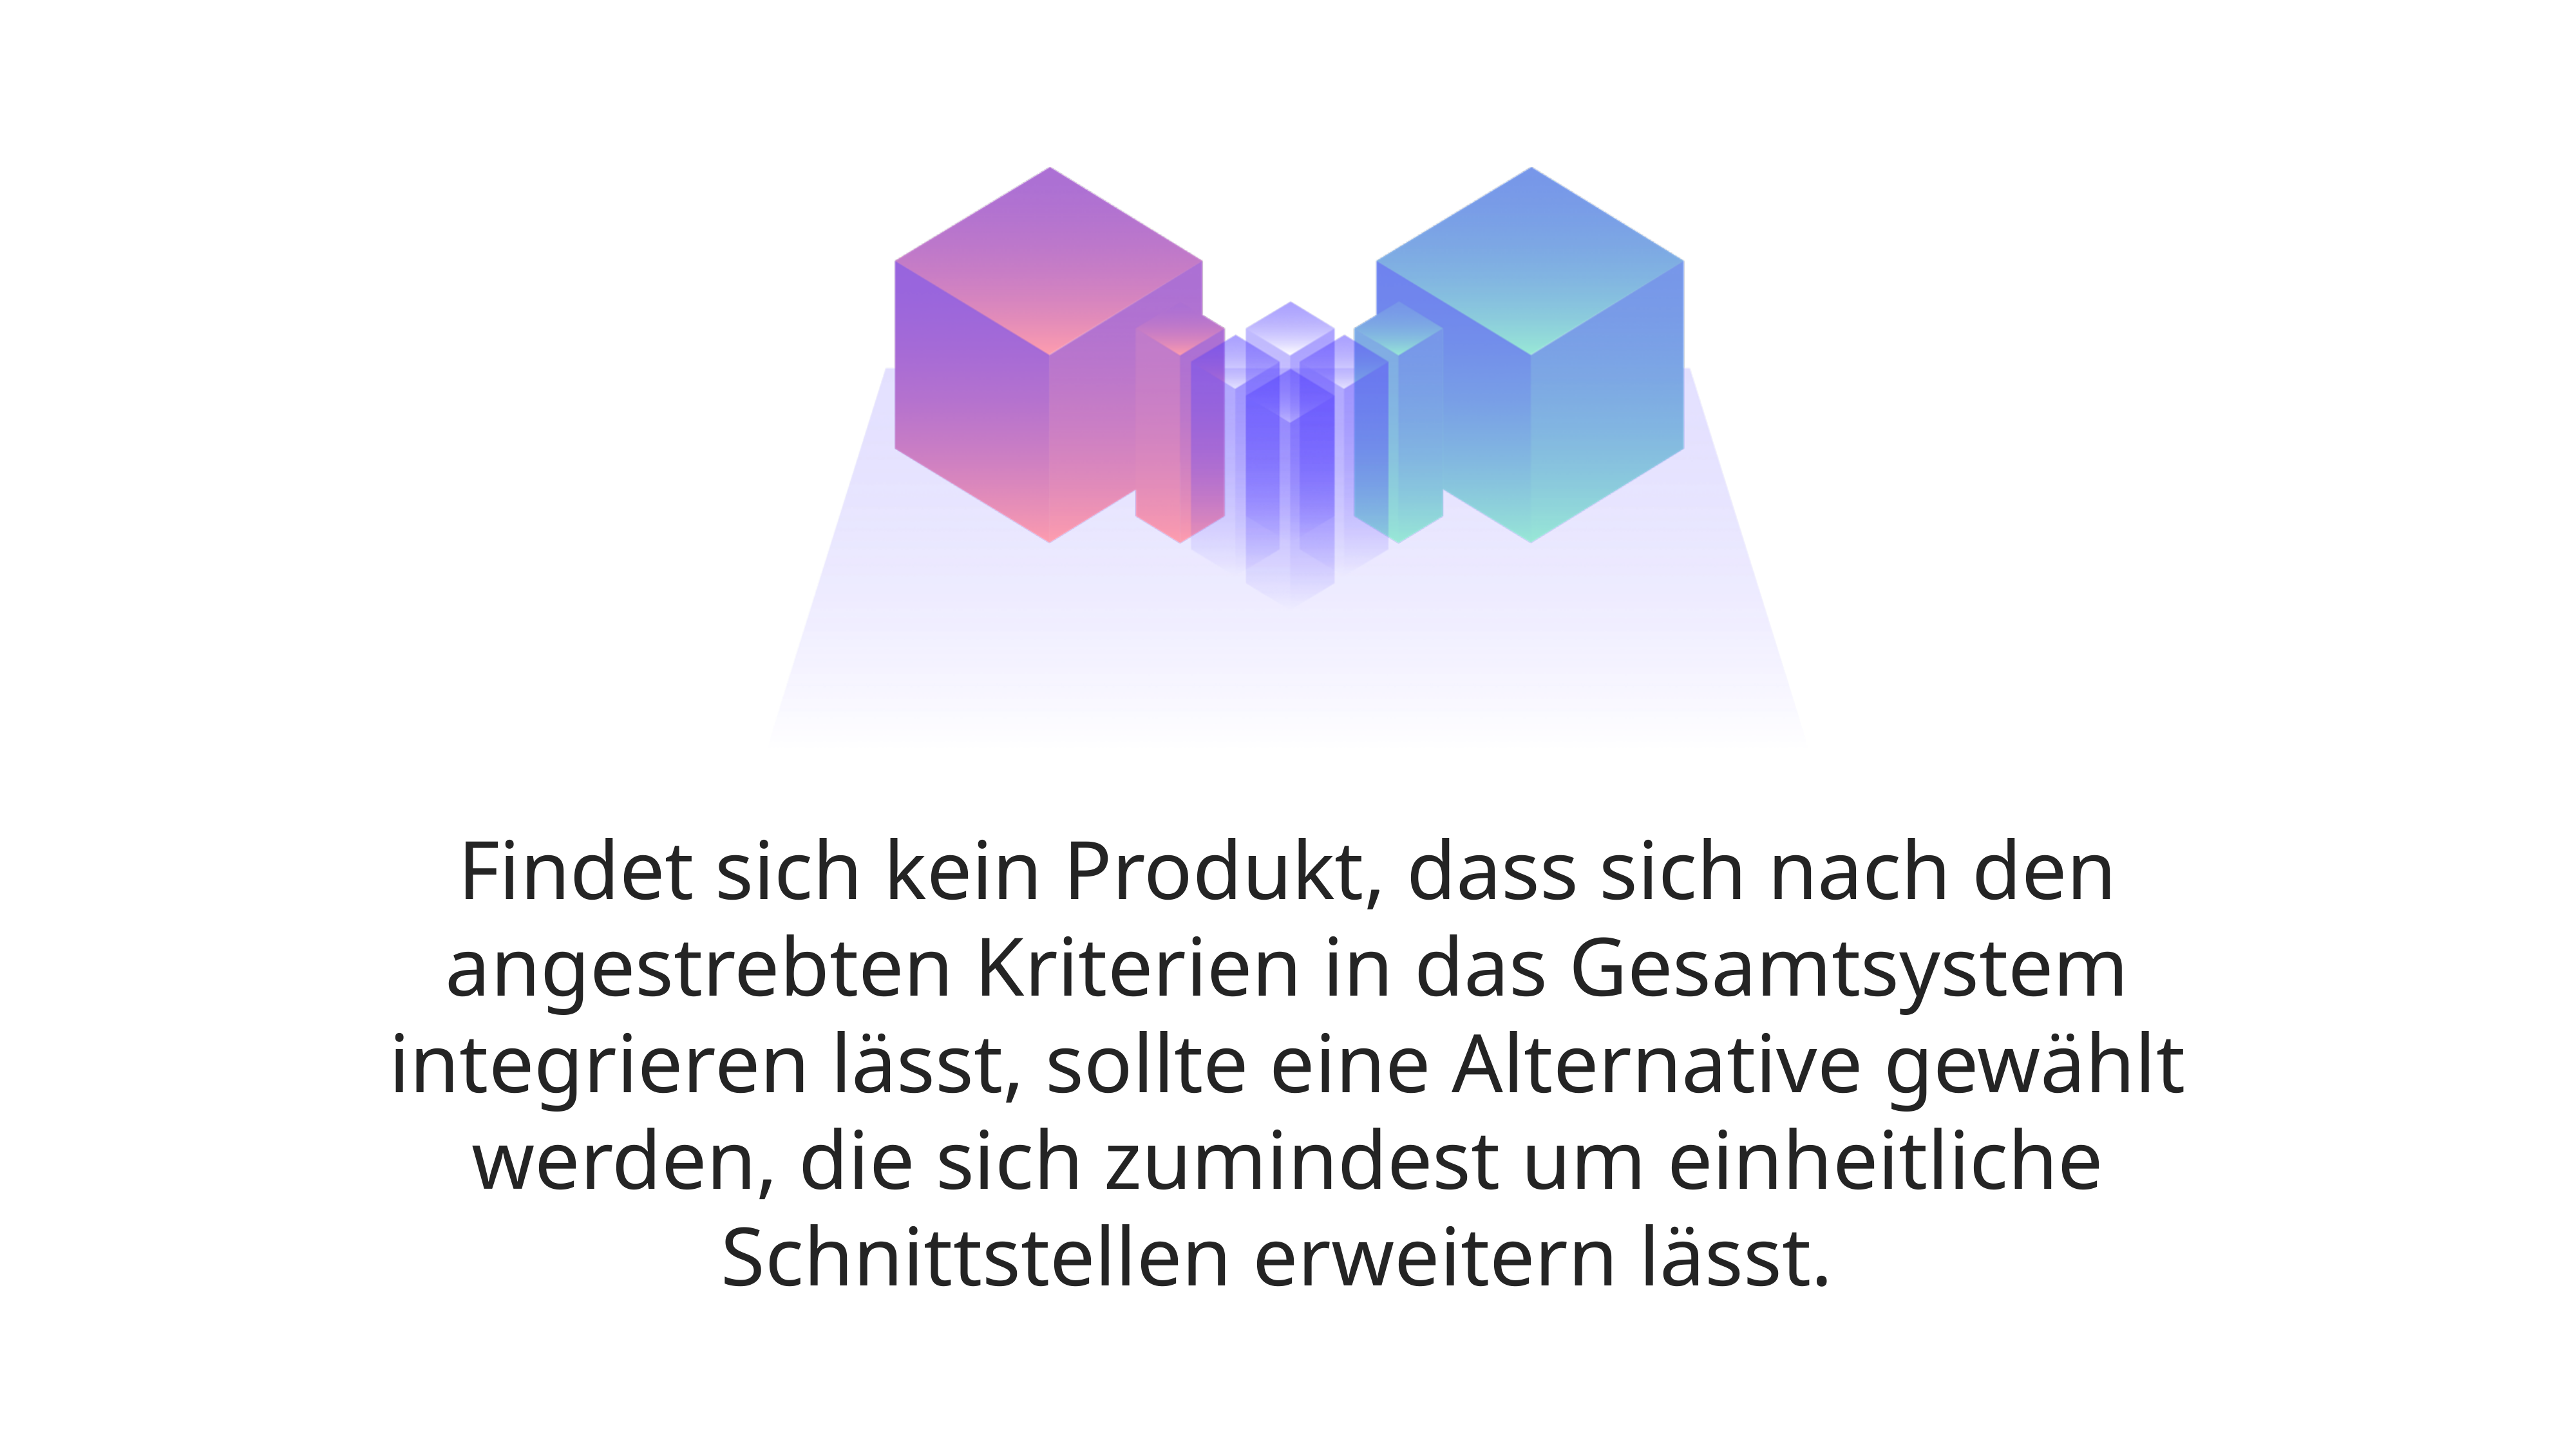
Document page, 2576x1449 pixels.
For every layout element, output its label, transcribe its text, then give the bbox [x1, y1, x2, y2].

list Findet sich kein Produkt, dass sich nach den angestrebten Kriterien in das Gesamtsystem integrieren lässt, sollte eine Alternative gewählt werden, die sich zumindest um einheitliche Schnittstellen erweitern lässt. [301, 775, 2275, 1345]
picture [766, 167, 1810, 752]
